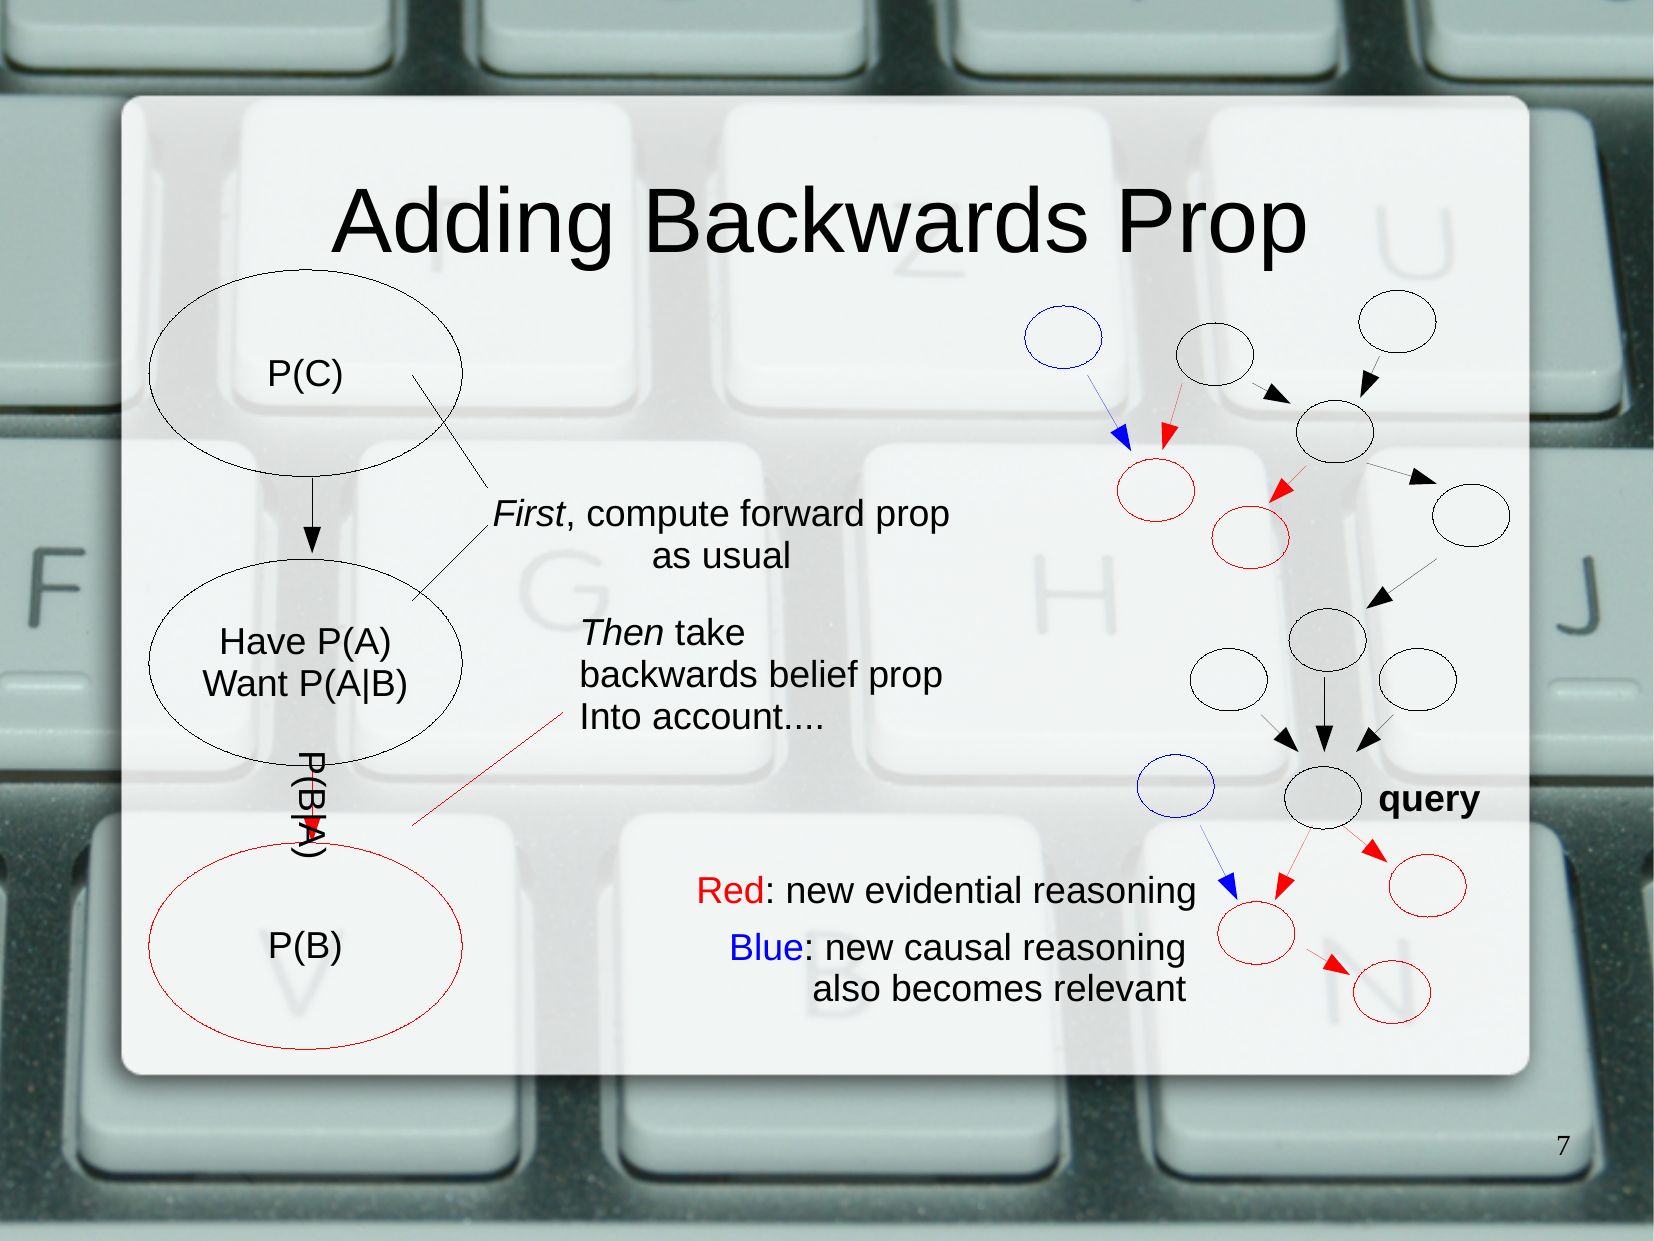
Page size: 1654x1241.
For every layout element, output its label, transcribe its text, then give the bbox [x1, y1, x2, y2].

text_box First, compute forward prop as usual [477, 485, 965, 585]
picture [0, 0, 1654, 1241]
text_box Then take backwards belief prop Into account.... [564, 604, 968, 746]
text_box query [1363, 770, 1553, 879]
title Adding Backwards Prop [135, 125, 1506, 318]
text_box Red: new evidential reasoning Blue: new causal reasoning also becomes relevant [681, 862, 1212, 1018]
text_box P(C) [148, 269, 463, 477]
text_box Have P(A) Want P(A|B) [148, 559, 463, 766]
text_box P(B) [148, 842, 463, 1050]
